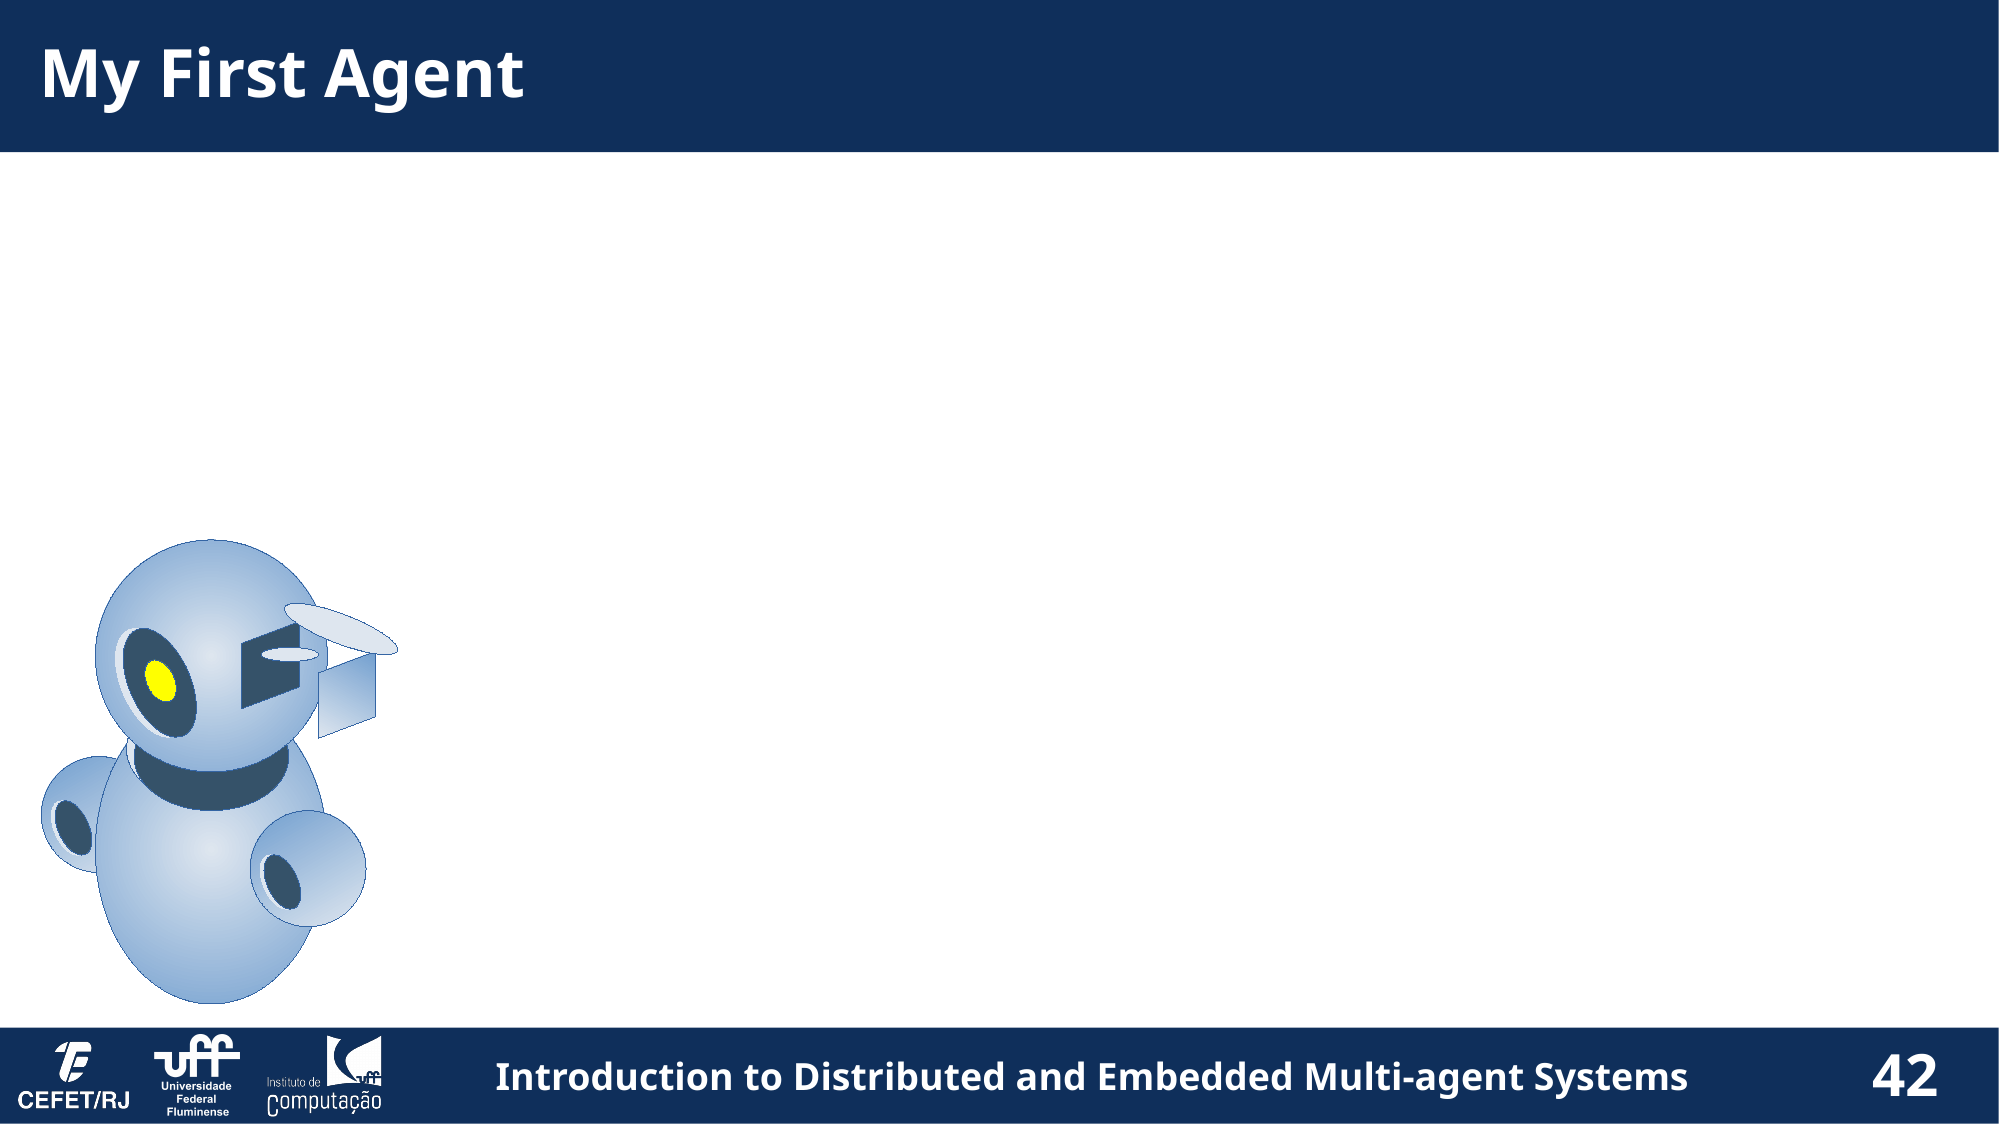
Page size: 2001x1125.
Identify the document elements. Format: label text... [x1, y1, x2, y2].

text_box [41, 539, 398, 1004]
text_box My First Agent [25, 23, 1999, 119]
picture [18, 1021, 129, 1125]
picture [265, 1033, 383, 1117]
picture [153, 1033, 241, 1121]
